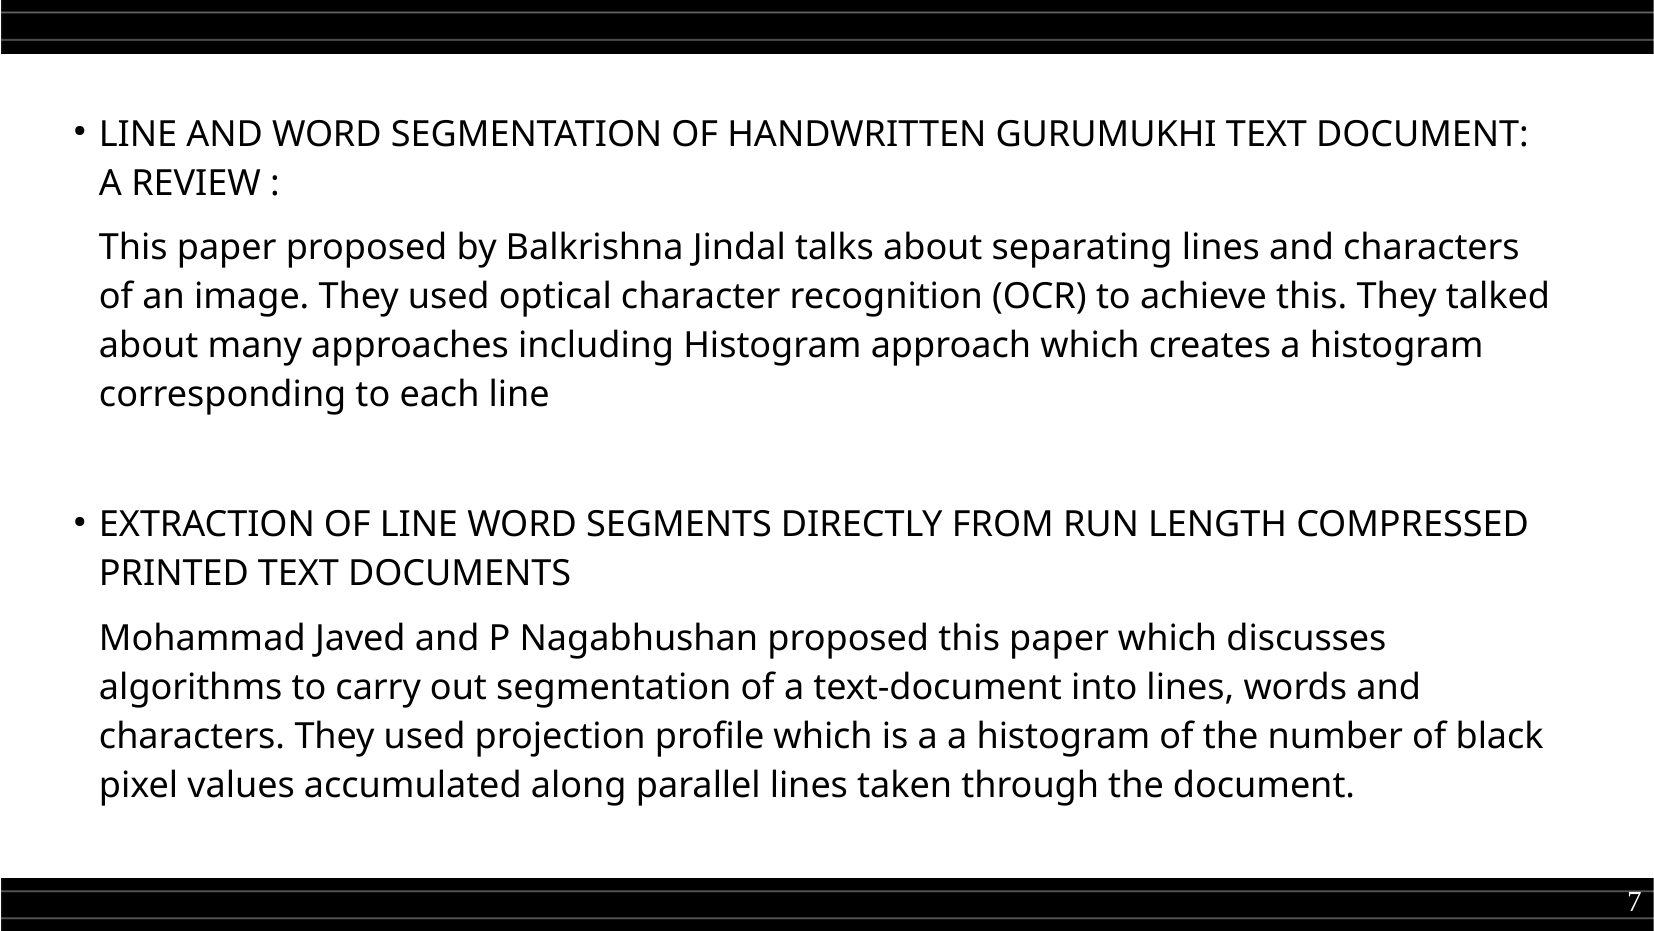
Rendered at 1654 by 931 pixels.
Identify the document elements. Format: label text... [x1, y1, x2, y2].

picture [1, 878, 1654, 931]
picture [1, 0, 1654, 54]
list LINE AND WORD SEGMENTATION OF HANDWRITTEN GURUMUKHI TEXT DOCUMENT: A REVIEW : This paper proposed by Balkrishna Jindal talks about separating lines and characters of an image. They used optical character recognition (OCR) to achieve this. They talked about many approaches including Histogram approach which creates a histogram corresponding to each line EXTRACTION OF LINE WORD SEGMENTS DIRECTLY FROM RUN LENGTH COMPRESSED PRINTED TEXT DOCUMENTS Mohammad Javed and P Nagabhushan proposed this paper which discusses algorithms to carry out segmentation of a text-document into lines, words and characters. They used projection profile which is a a histogram of the number of black pixel values accumulated along parallel lines taken through the document. [64, 107, 1554, 817]
